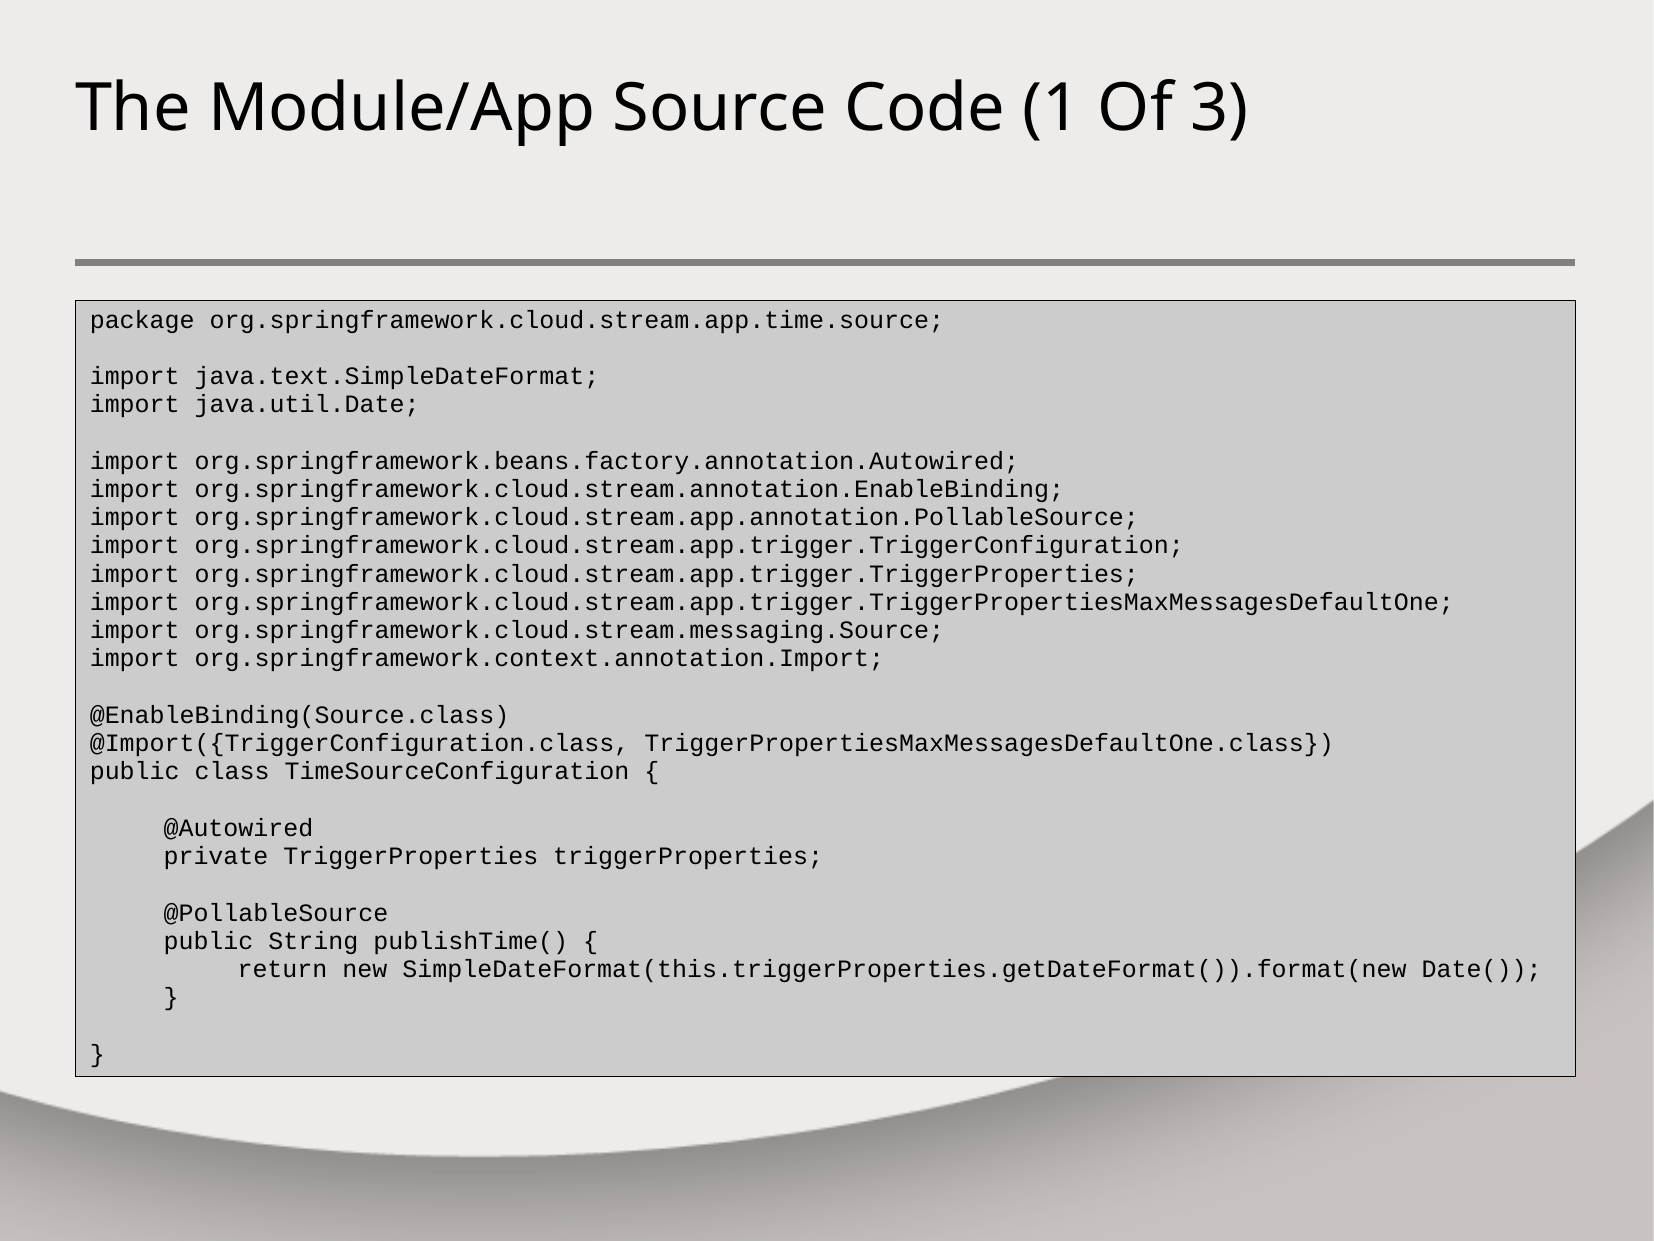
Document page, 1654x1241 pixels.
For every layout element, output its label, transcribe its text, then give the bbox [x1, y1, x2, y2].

text_box package org.springframework.cloud.stream.app.time.source; import java.text.SimpleDateFormat; import java.util.Date; import org.springframework.beans.factory.annotation.Autowired; import org.springframework.cloud.stream.annotation.EnableBinding; import org.springframework.cloud.stream.app.annotation.PollableSource; import org.springframework.cloud.stream.app.trigger.TriggerConfiguration; import org.springframework.cloud.stream.app.trigger.TriggerProperties; import org.springframework.cloud.stream.app.trigger.TriggerPropertiesMaxMessagesDefaultOne; import org.springframework.cloud.stream.messaging.Source; import org.springframework.context.annotation.Import; @EnableBinding(Source.class) @Import({TriggerConfiguration.class, TriggerPropertiesMaxMessagesDefaultOne.class}) public class TimeSourceConfiguration { @Autowired private TriggerProperties triggerProperties; @PollableSource public String publishTime() { return new SimpleDateFormat(this.triggerProperties.getDateFormat()).format(new Date()); } } [75, 300, 1576, 1077]
picture [0, 0, 1654, 1241]
title The Module/App Source Code (1 Of 3) [75, 75, 1576, 226]
